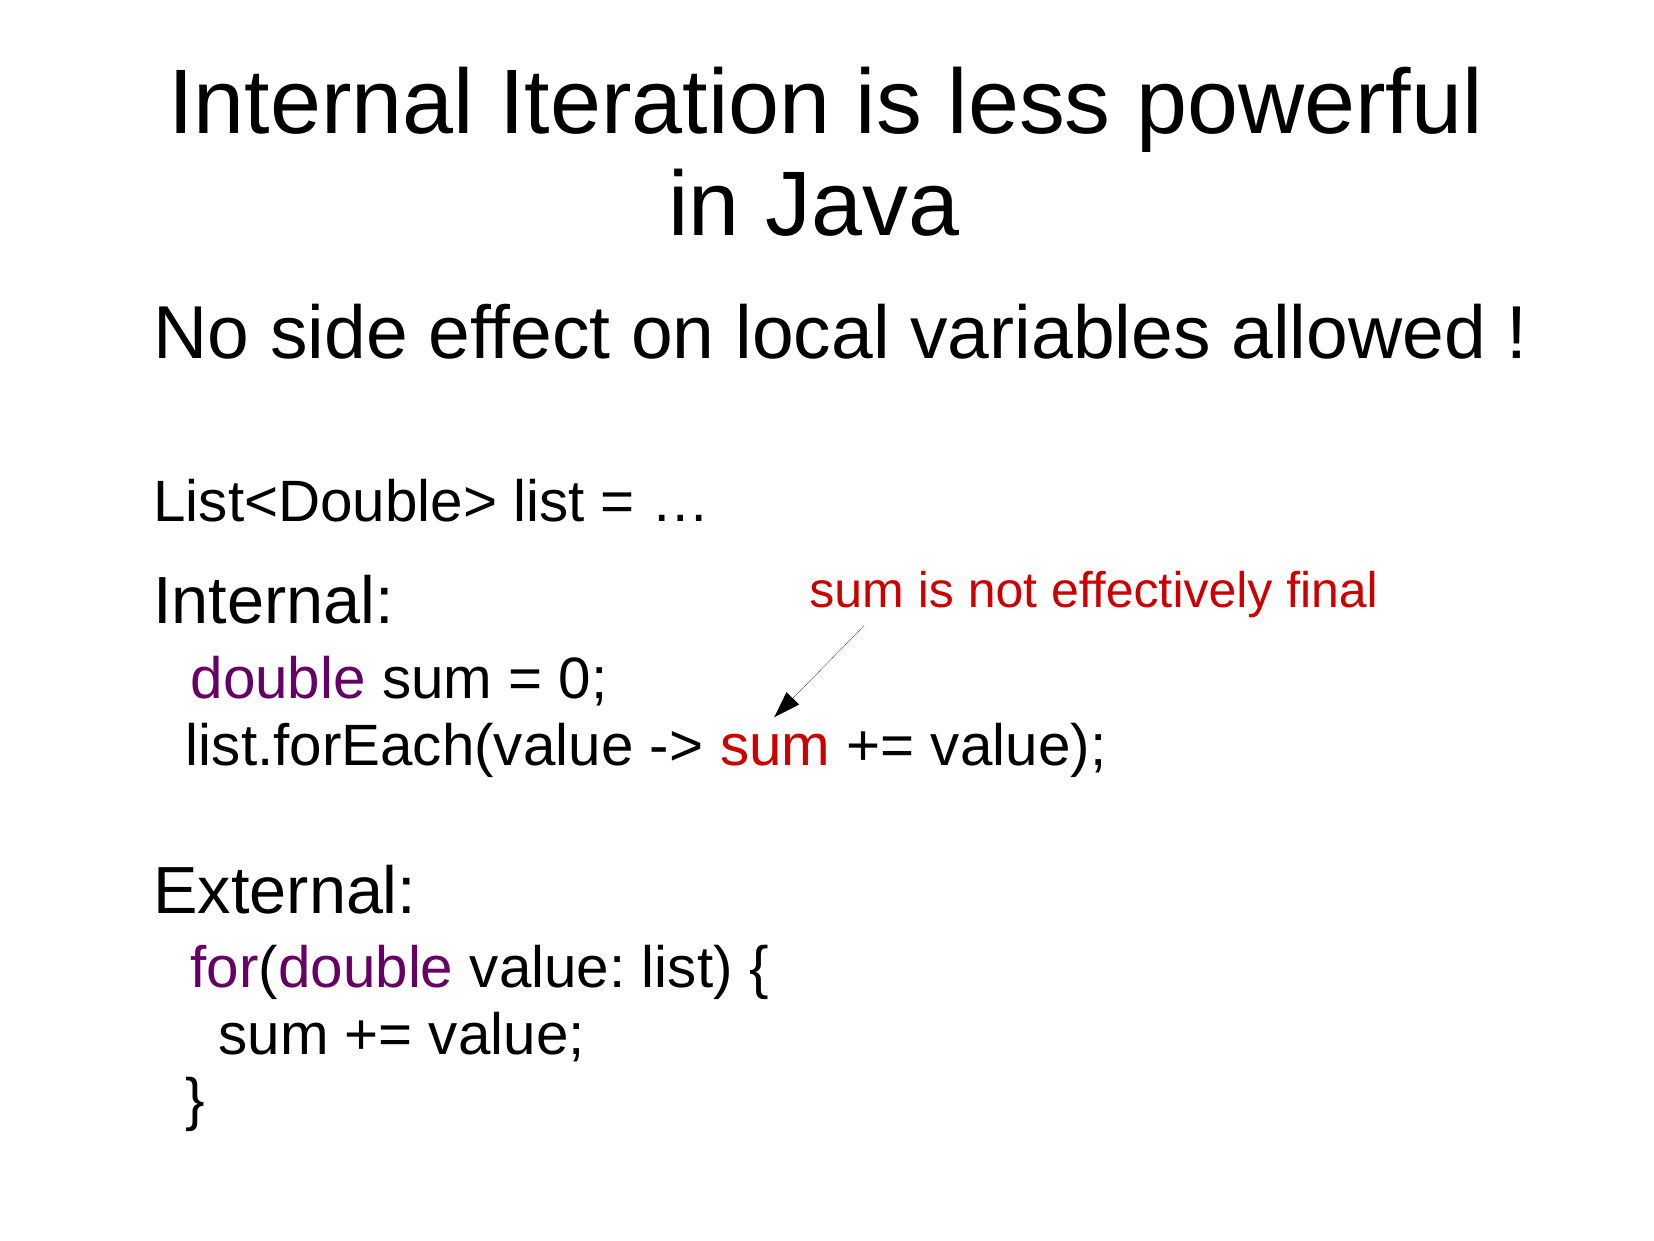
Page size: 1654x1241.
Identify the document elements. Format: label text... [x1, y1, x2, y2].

title Internal Iteration is less powerful in Java [82, 49, 1571, 257]
text_box sum is not effectively final [794, 555, 1394, 626]
list No side effect on local variables allowed ! List<Double> list = … Internal: double sum = 0; list.forEach(value -> sum += value); External: for(double value: list) { sum += value; } [82, 290, 1571, 1201]
